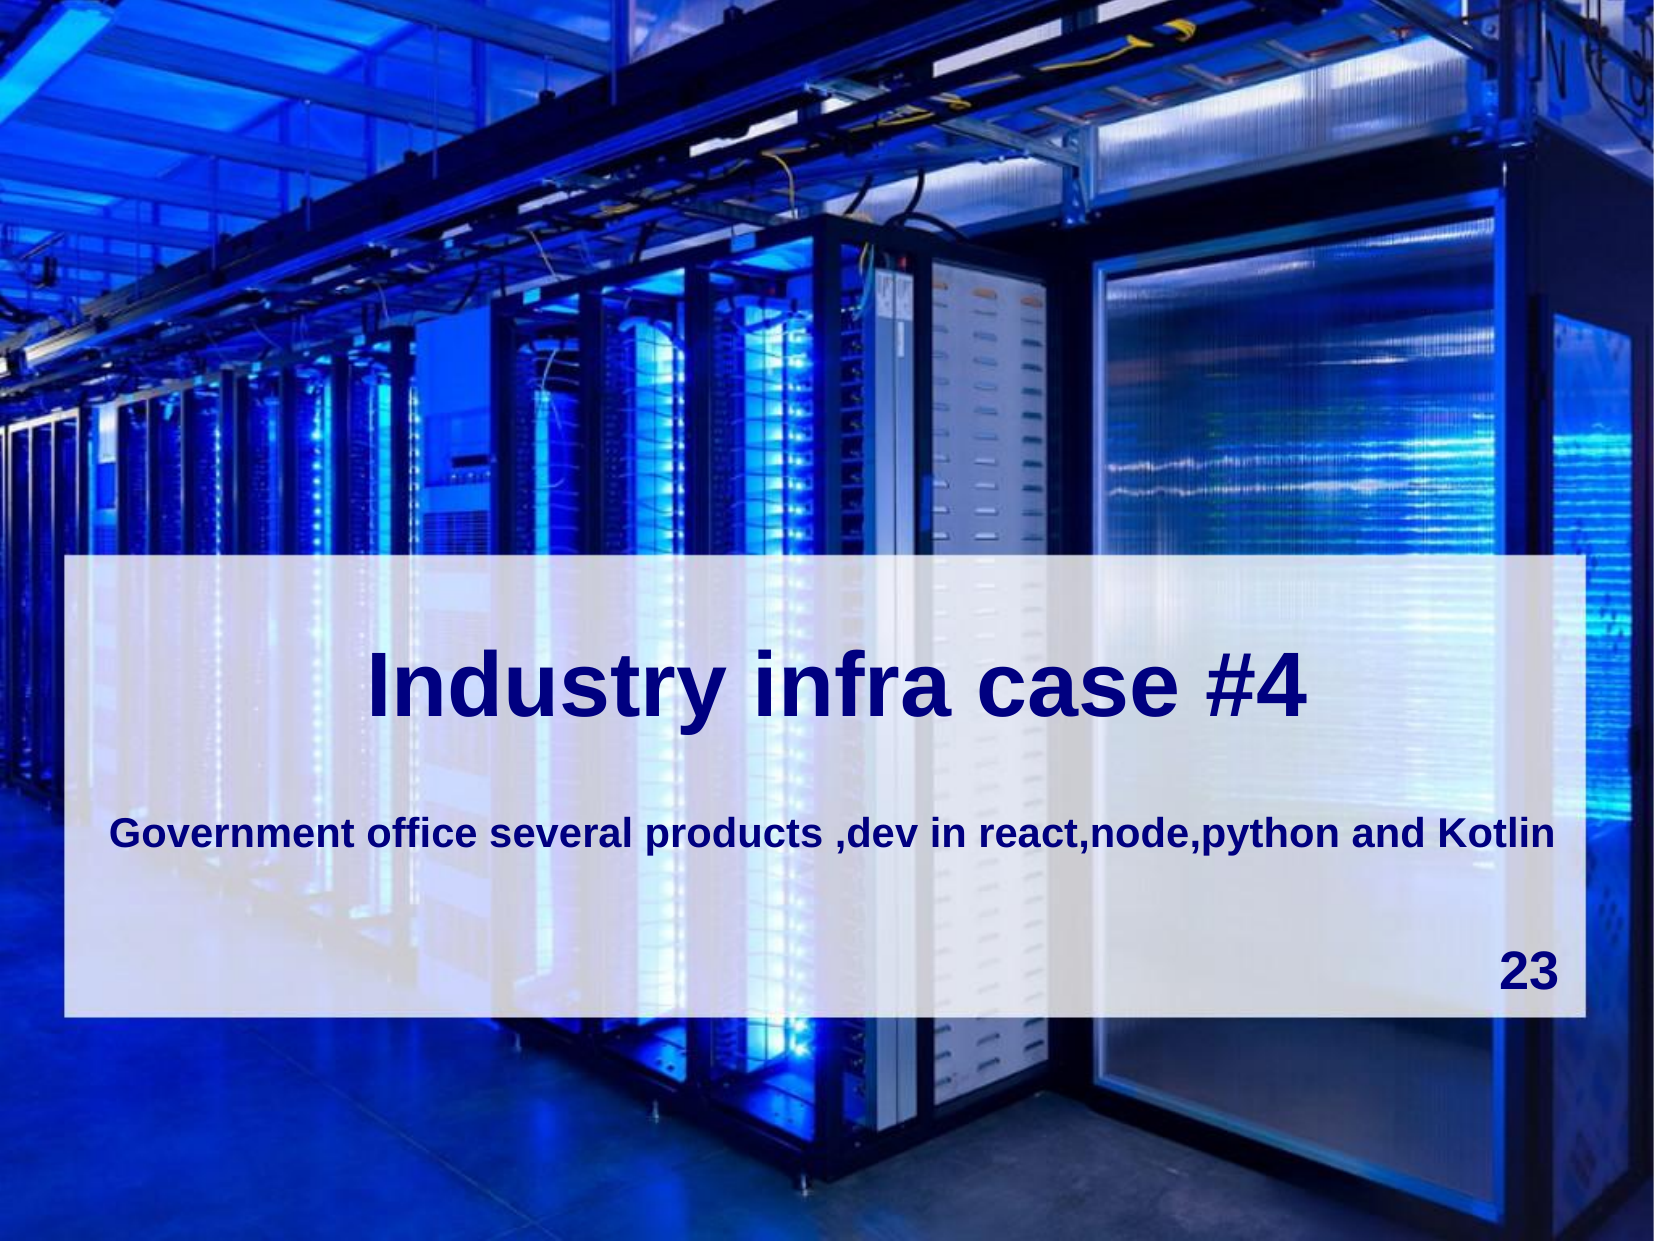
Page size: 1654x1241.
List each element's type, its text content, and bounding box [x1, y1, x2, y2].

text_box 23 [1484, 929, 1576, 1006]
text_box Government office several products ,dev in react,node,python and Kotlin [75, 765, 1591, 901]
picture [0, 0, 1654, 1241]
text_box Industry infra case #4 [59, 615, 1590, 751]
